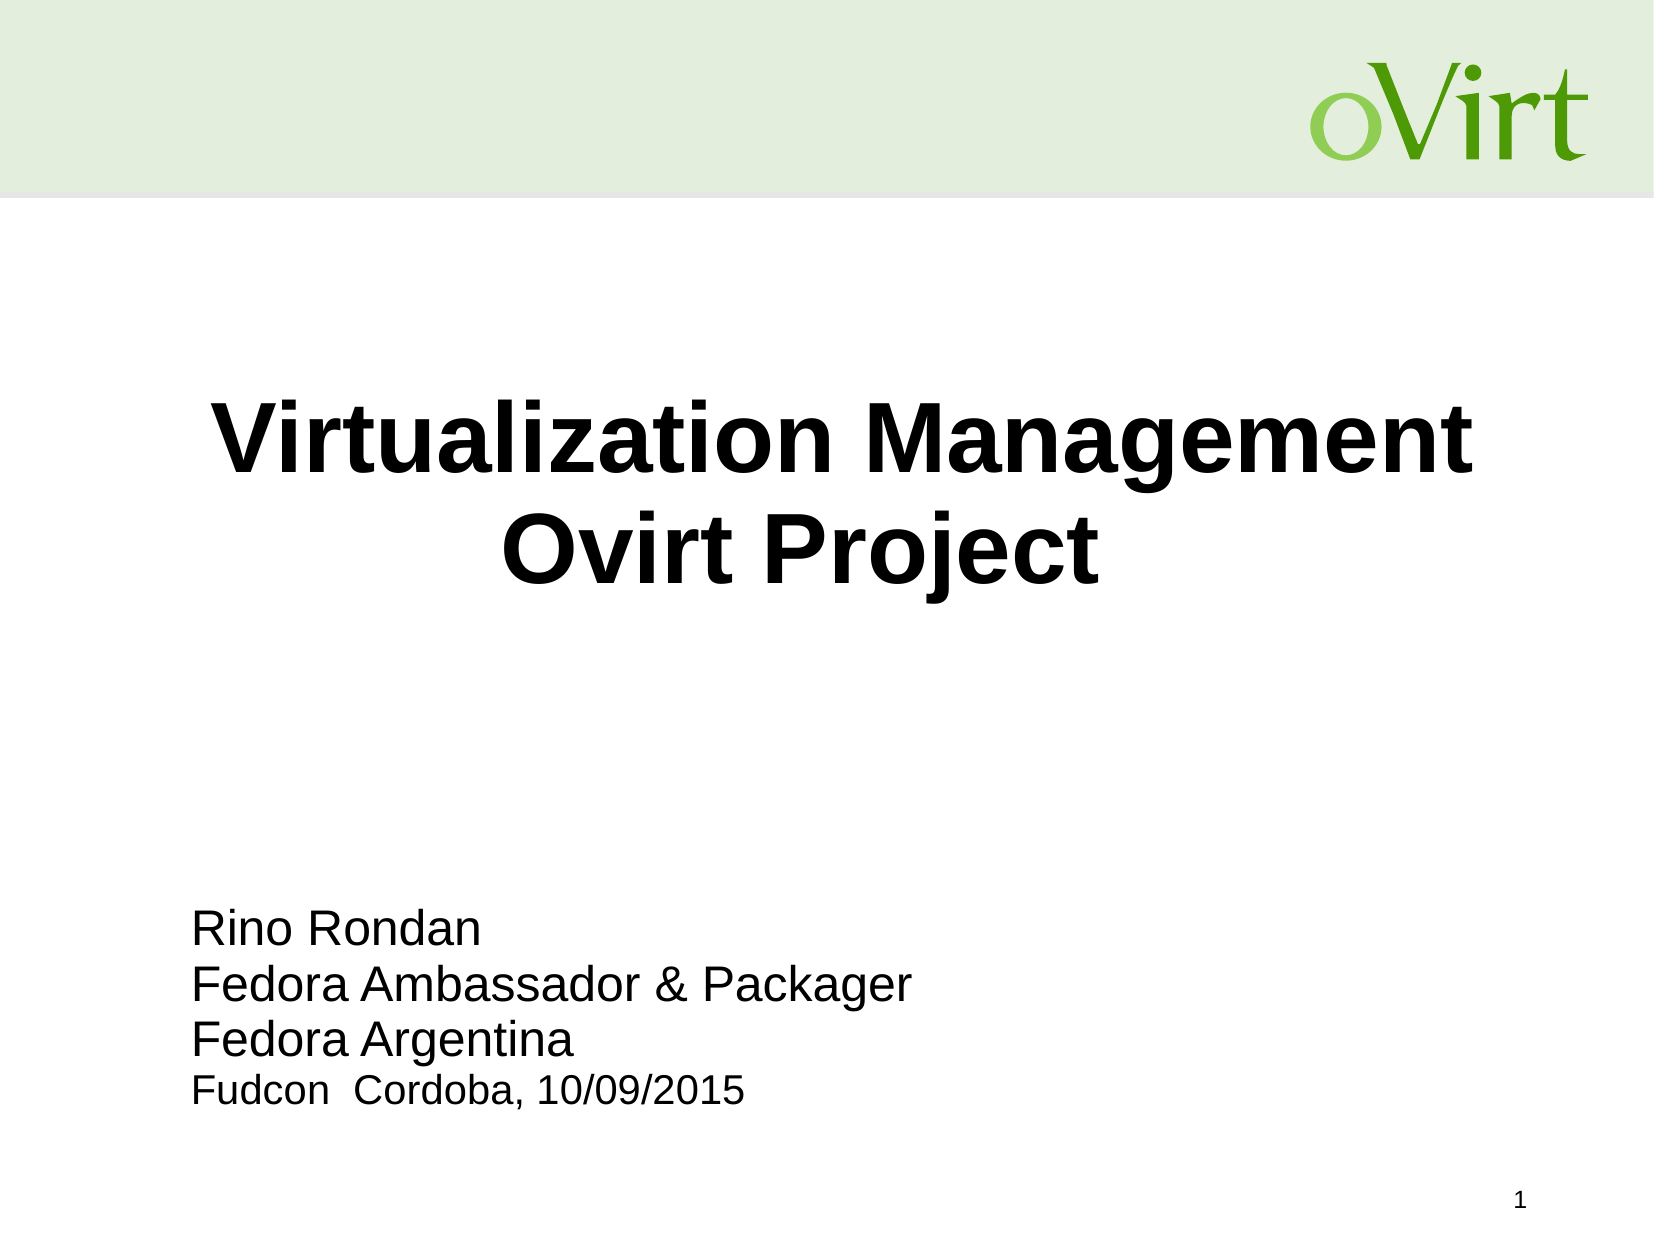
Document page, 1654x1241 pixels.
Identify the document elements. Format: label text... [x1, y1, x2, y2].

text_box Rino Rondan Fedora Ambassador & Packager Fedora Argentina Fudcon Cordoba, 10/09/2015 [176, 669, 1549, 1122]
text_box Virtualization Management Ovirt Project [112, 374, 1549, 613]
